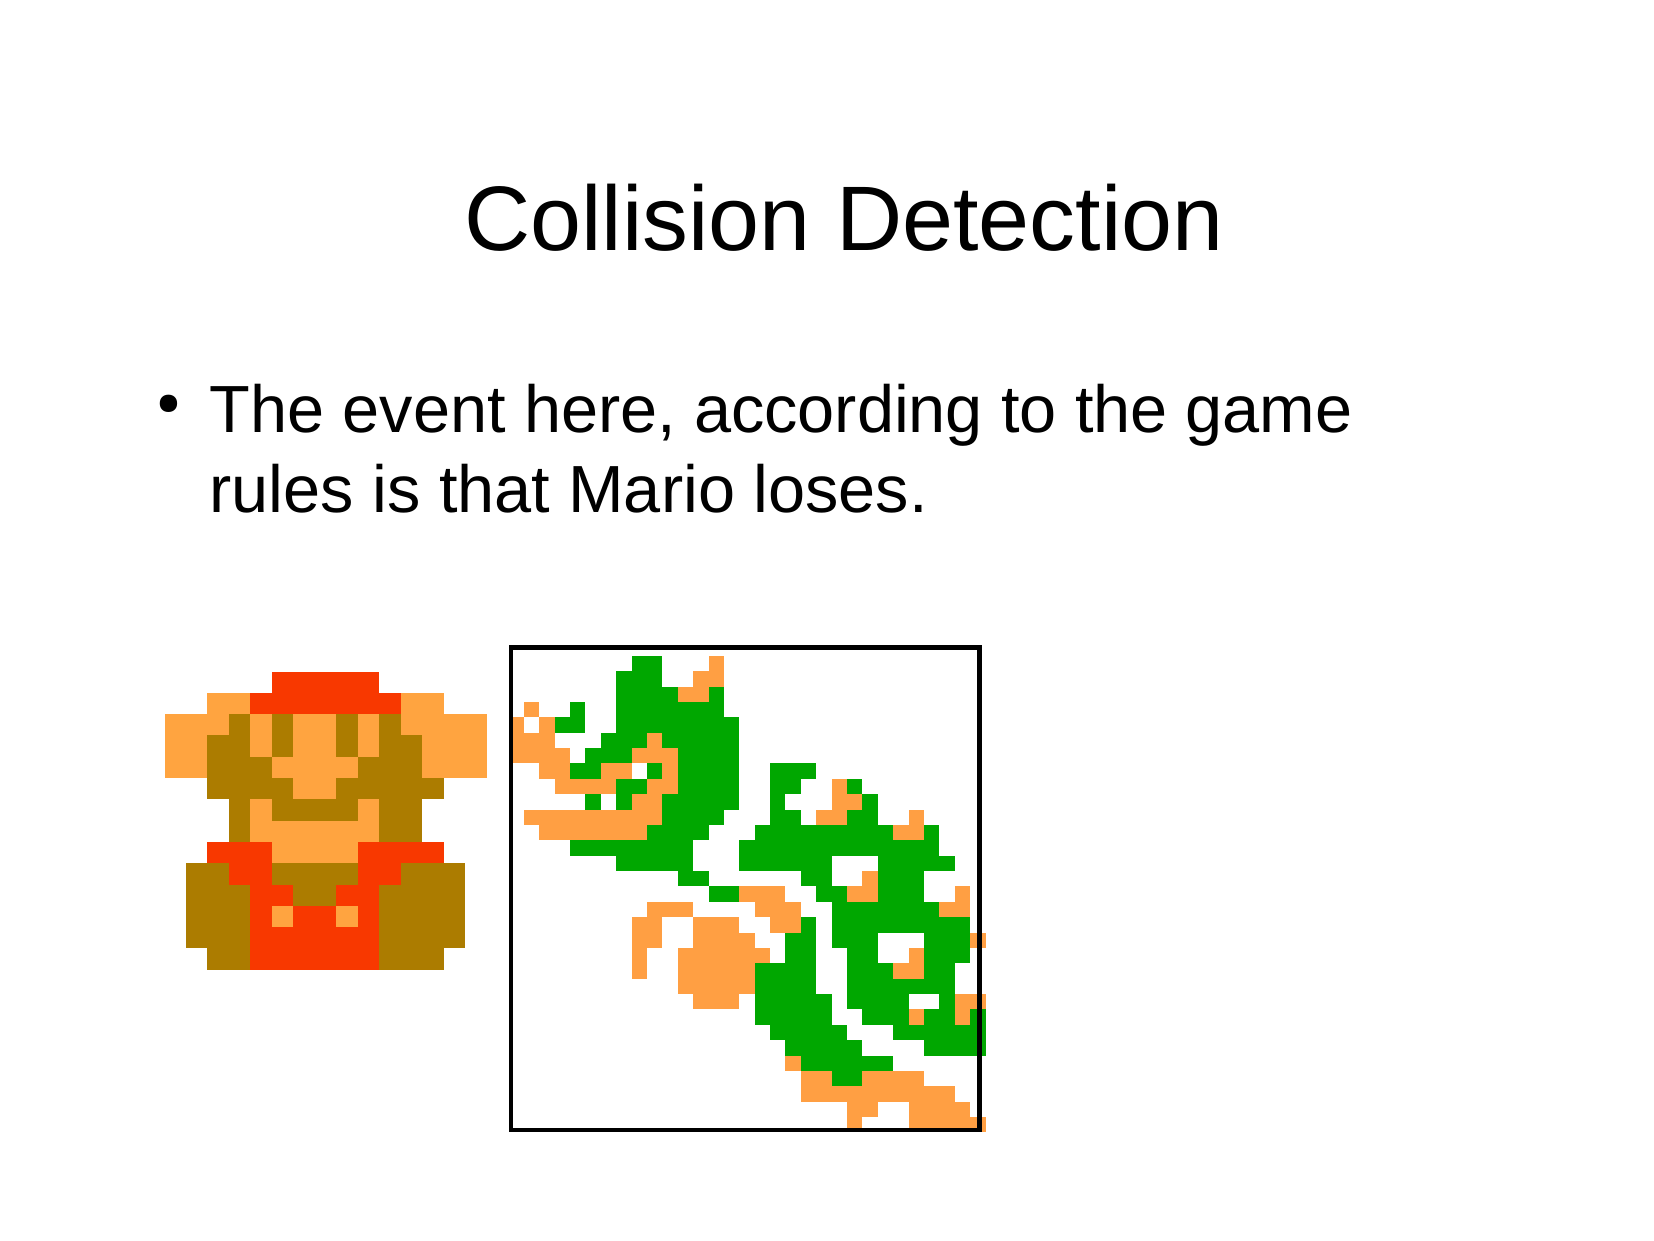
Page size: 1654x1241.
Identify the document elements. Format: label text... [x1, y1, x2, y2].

title Collision Detection [124, 110, 1530, 317]
chart [513, 650, 977, 1128]
list The event here, according to the game rules is that Mario loses. [124, 358, 1530, 1103]
chart [509, 564, 986, 1179]
